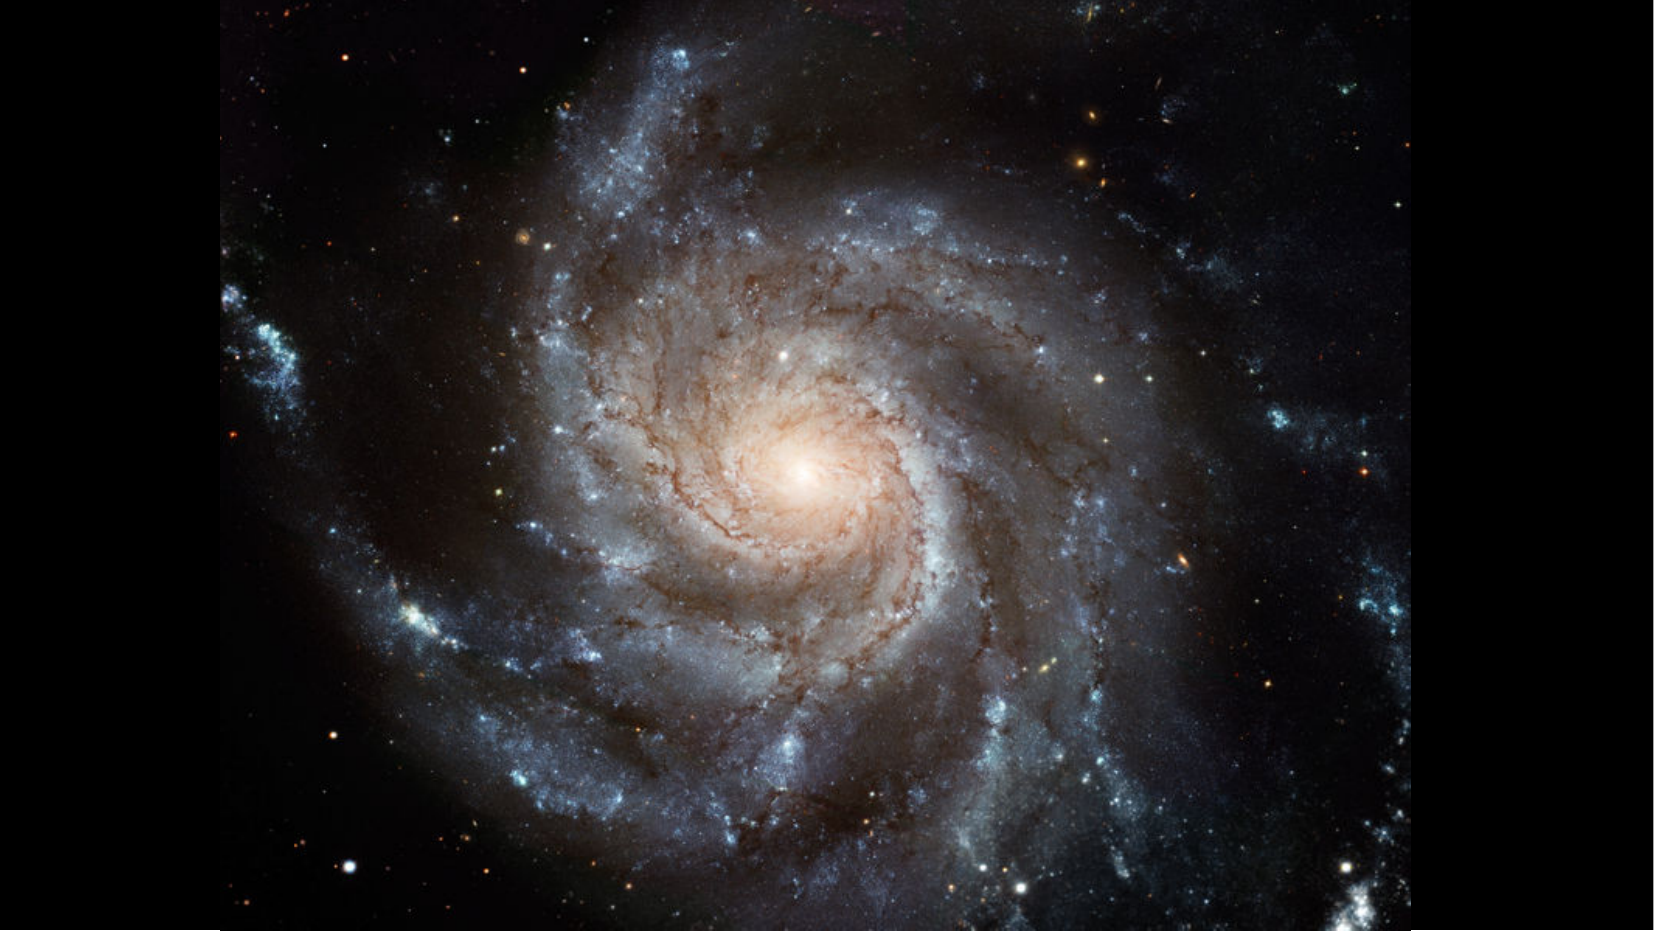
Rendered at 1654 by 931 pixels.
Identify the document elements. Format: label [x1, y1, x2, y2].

picture [220, 0, 1411, 931]
